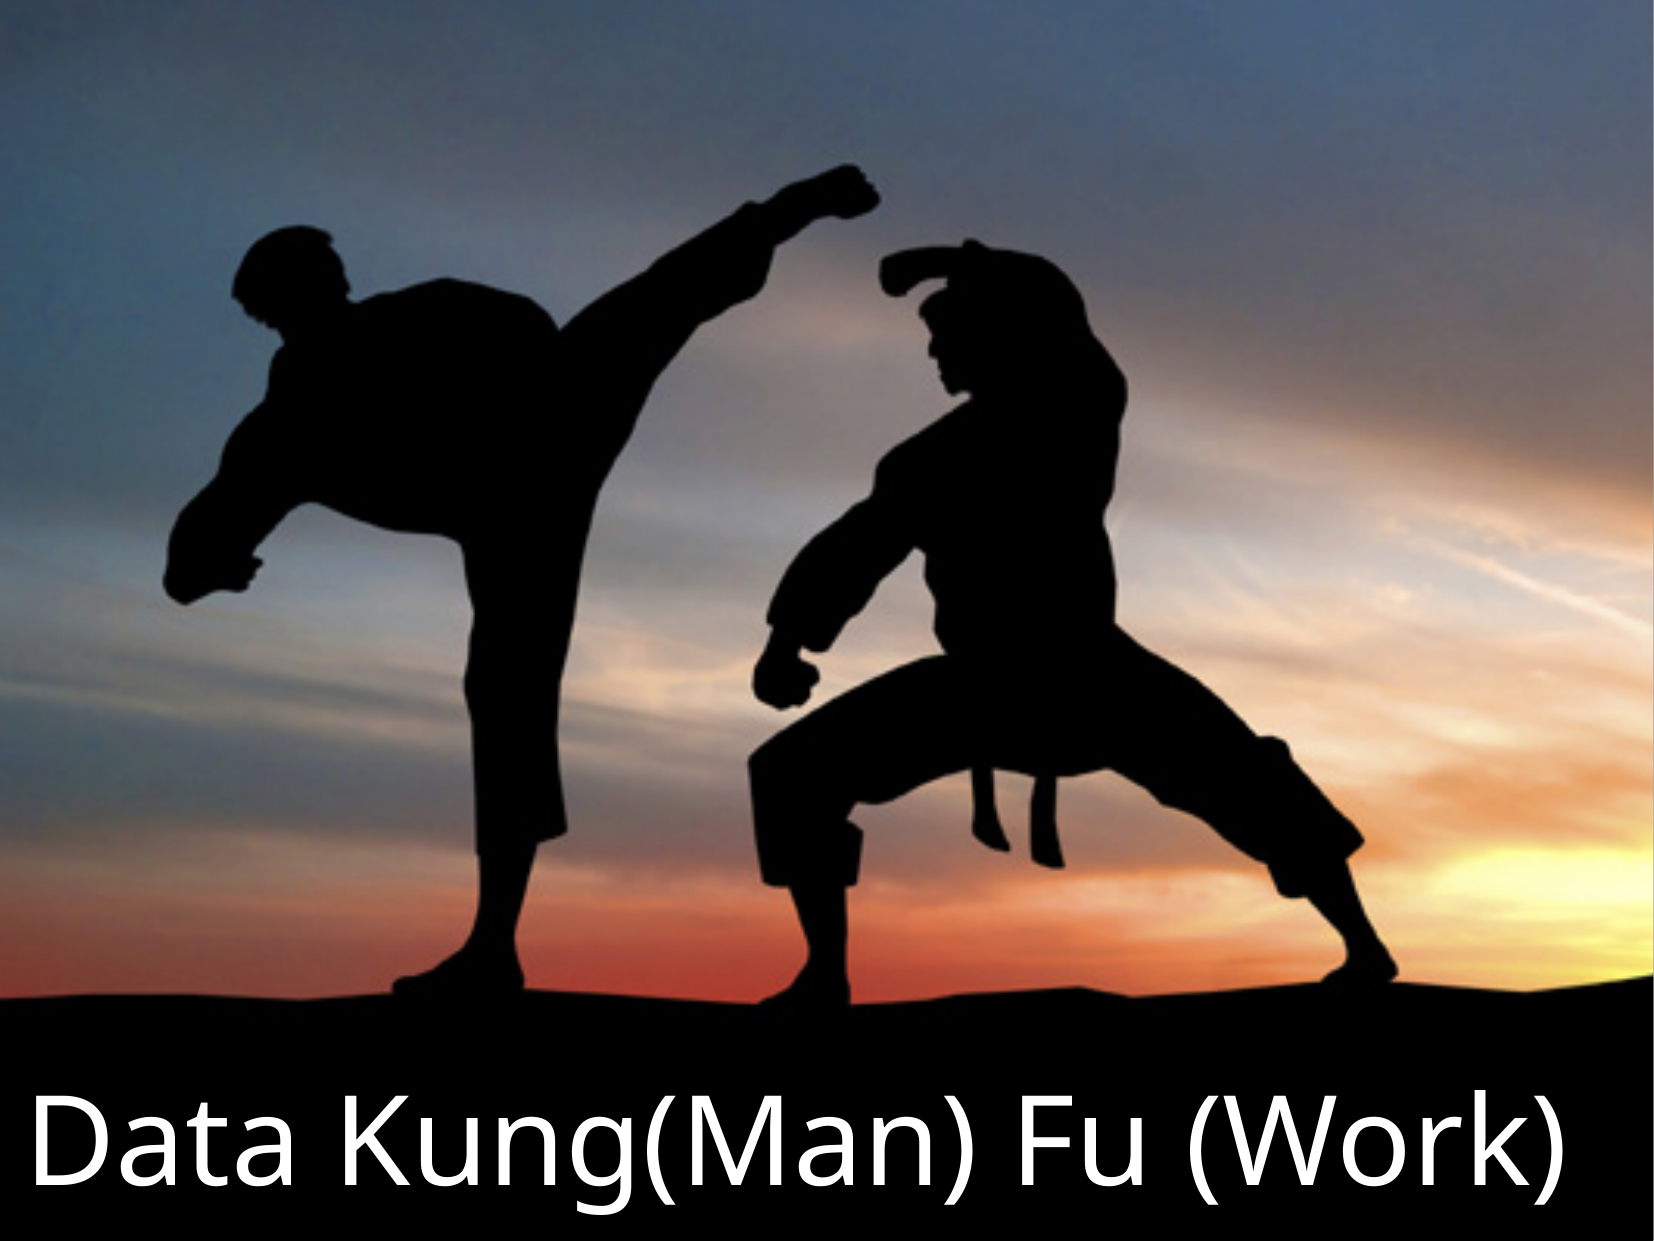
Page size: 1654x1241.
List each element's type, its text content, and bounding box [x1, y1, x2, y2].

title Data Kung(Man) Fu (Work) [0, 1033, 1654, 1241]
picture [0, 0, 1654, 1033]
